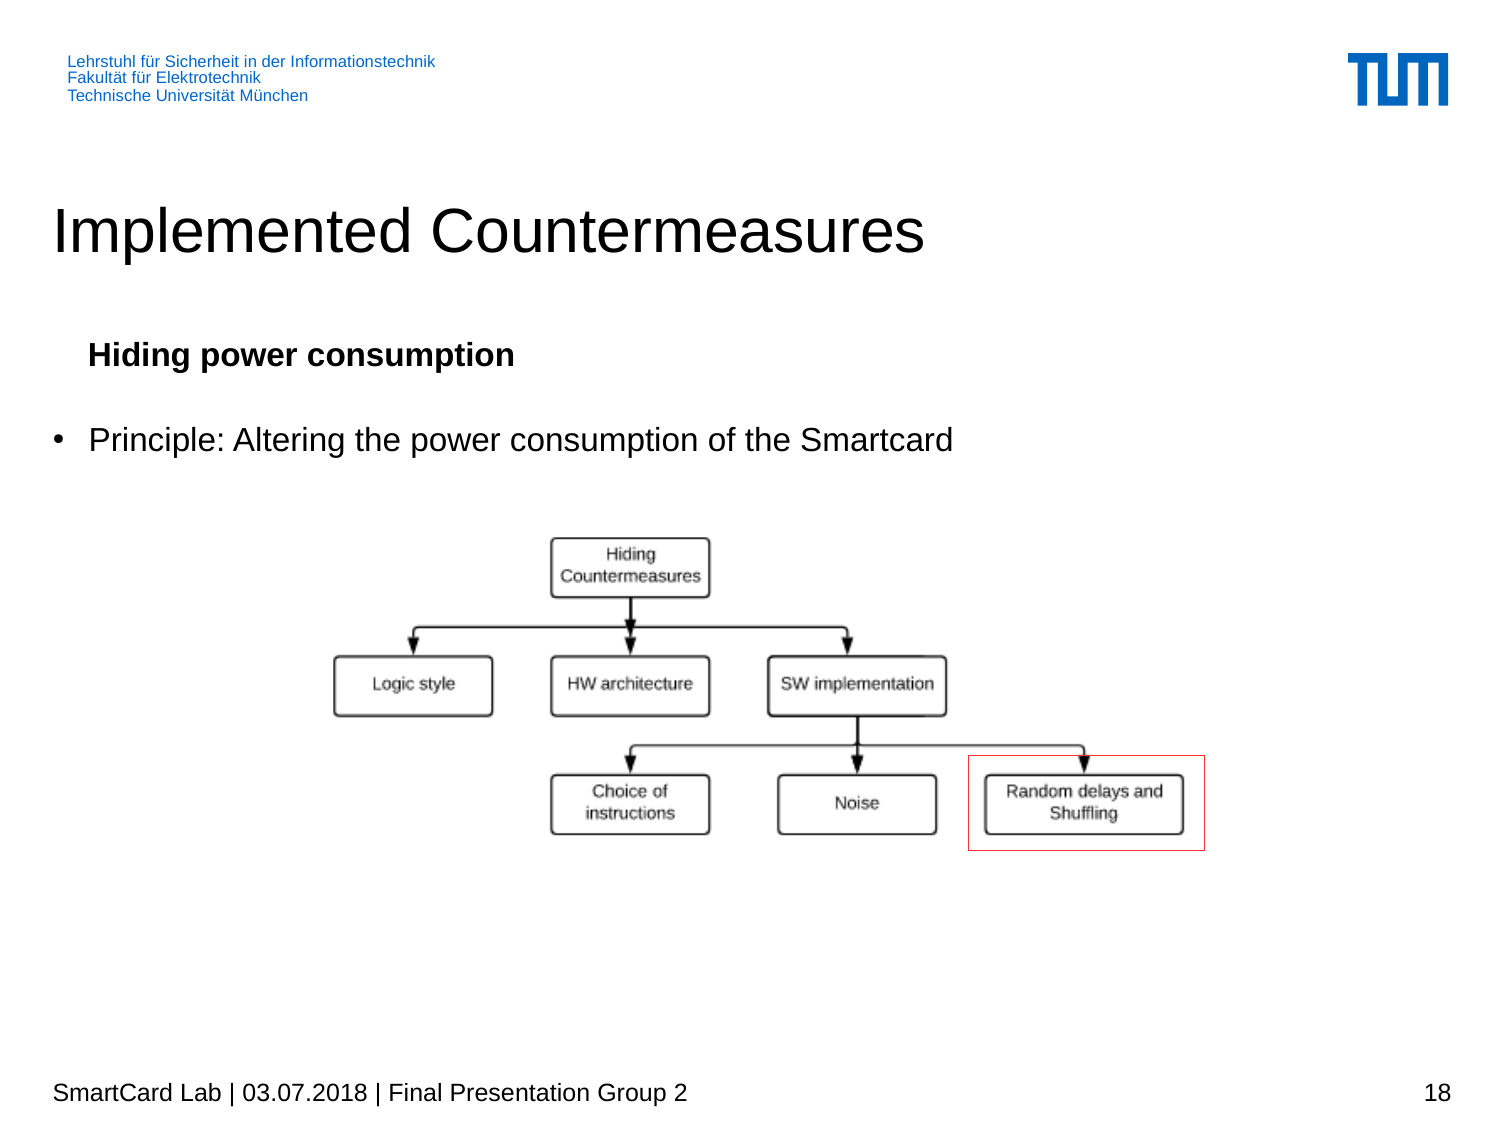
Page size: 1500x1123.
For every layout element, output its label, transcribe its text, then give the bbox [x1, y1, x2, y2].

picture [295, 499, 1223, 875]
title Implemented Countermeasures [52, 195, 1453, 266]
list Hiding power consumption Principle: Altering the power consumption of the Smartcard [52, 330, 1453, 508]
